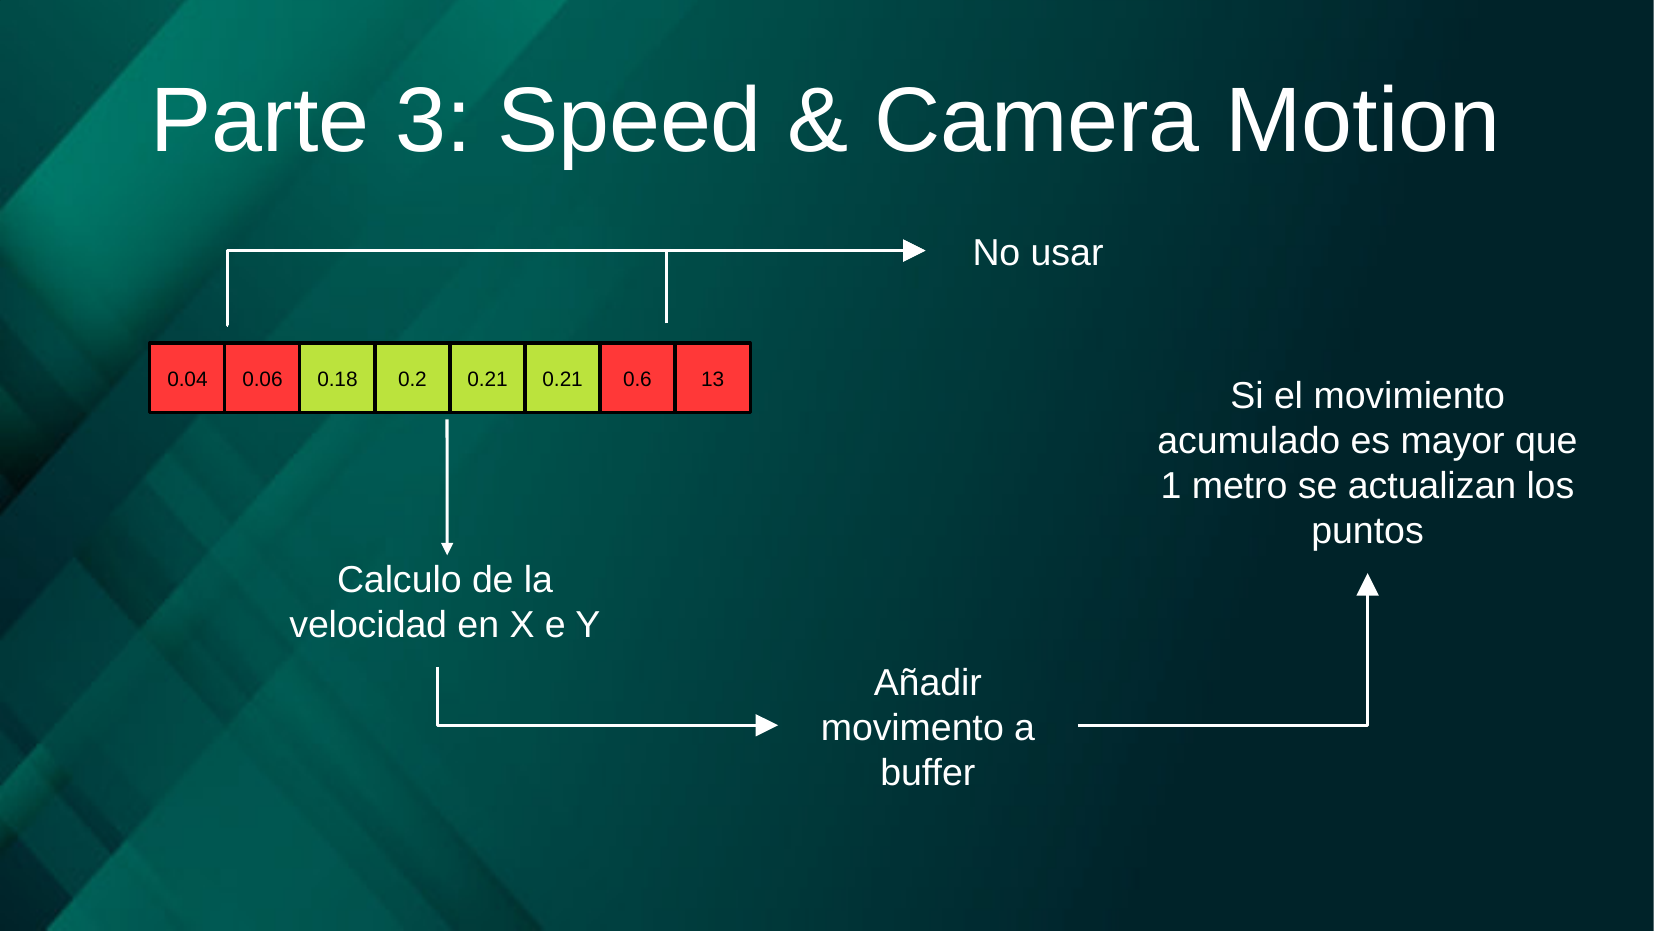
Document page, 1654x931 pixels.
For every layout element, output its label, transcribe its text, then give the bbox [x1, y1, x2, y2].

text_box 13 [674, 343, 751, 413]
text_box 0.21 [450, 343, 524, 413]
text_box 0.21 [524, 343, 599, 413]
text_box 0.2 [376, 343, 450, 413]
text_box 0.06 [224, 343, 299, 413]
title Parte 3: Speed & Camera Motion [82, 37, 1571, 193]
text_box Si el movimiento acumulado es mayor que 1 metro se actualizan los puntos [1142, 348, 1593, 574]
text_box No usar [925, 213, 1151, 289]
text_box Calculo de la velocidad en X e Y [238, 562, 652, 638]
text_box 0.18 [299, 343, 376, 413]
text_box 0.04 [149, 343, 224, 413]
text_box 0.6 [599, 343, 674, 413]
text_box Añadir movimento a buffer [777, 650, 1078, 801]
picture [0, 0, 1654, 931]
